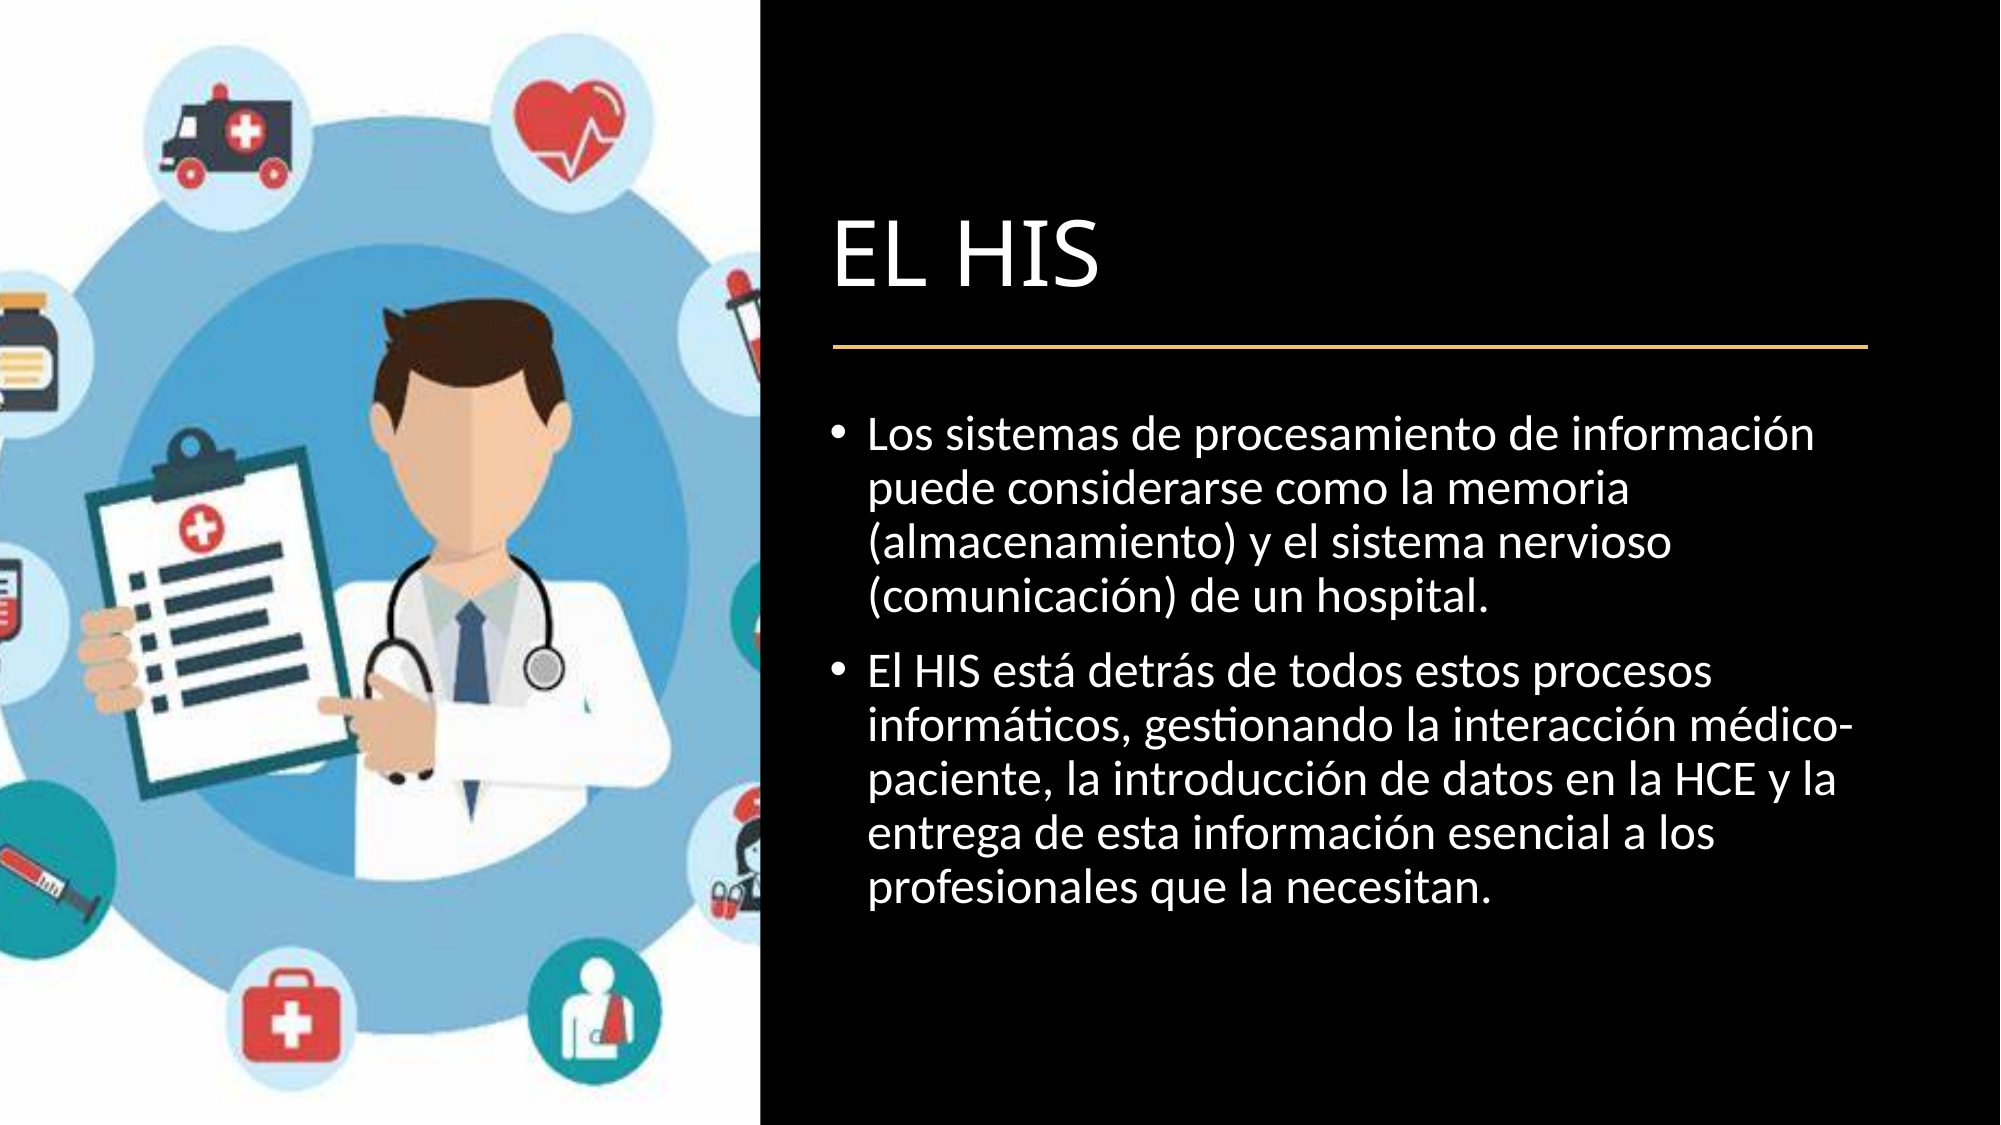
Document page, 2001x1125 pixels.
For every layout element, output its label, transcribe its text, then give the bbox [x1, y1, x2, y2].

list Los sistemas de procesamiento de información puede considerarse como la memoria (almacenamiento) y el sistema nervioso (comunicación) de un hospital. El HIS está detrás de todos estos procesos informáticos, gestionando la interacción médico-paciente, la introducción de datos en la HCE y la entrega de esta información esencial a los profesionales que la necesitan. [814, 399, 1895, 1021]
title EL HIS [814, 103, 1895, 315]
picture [0, 0, 761, 1125]
